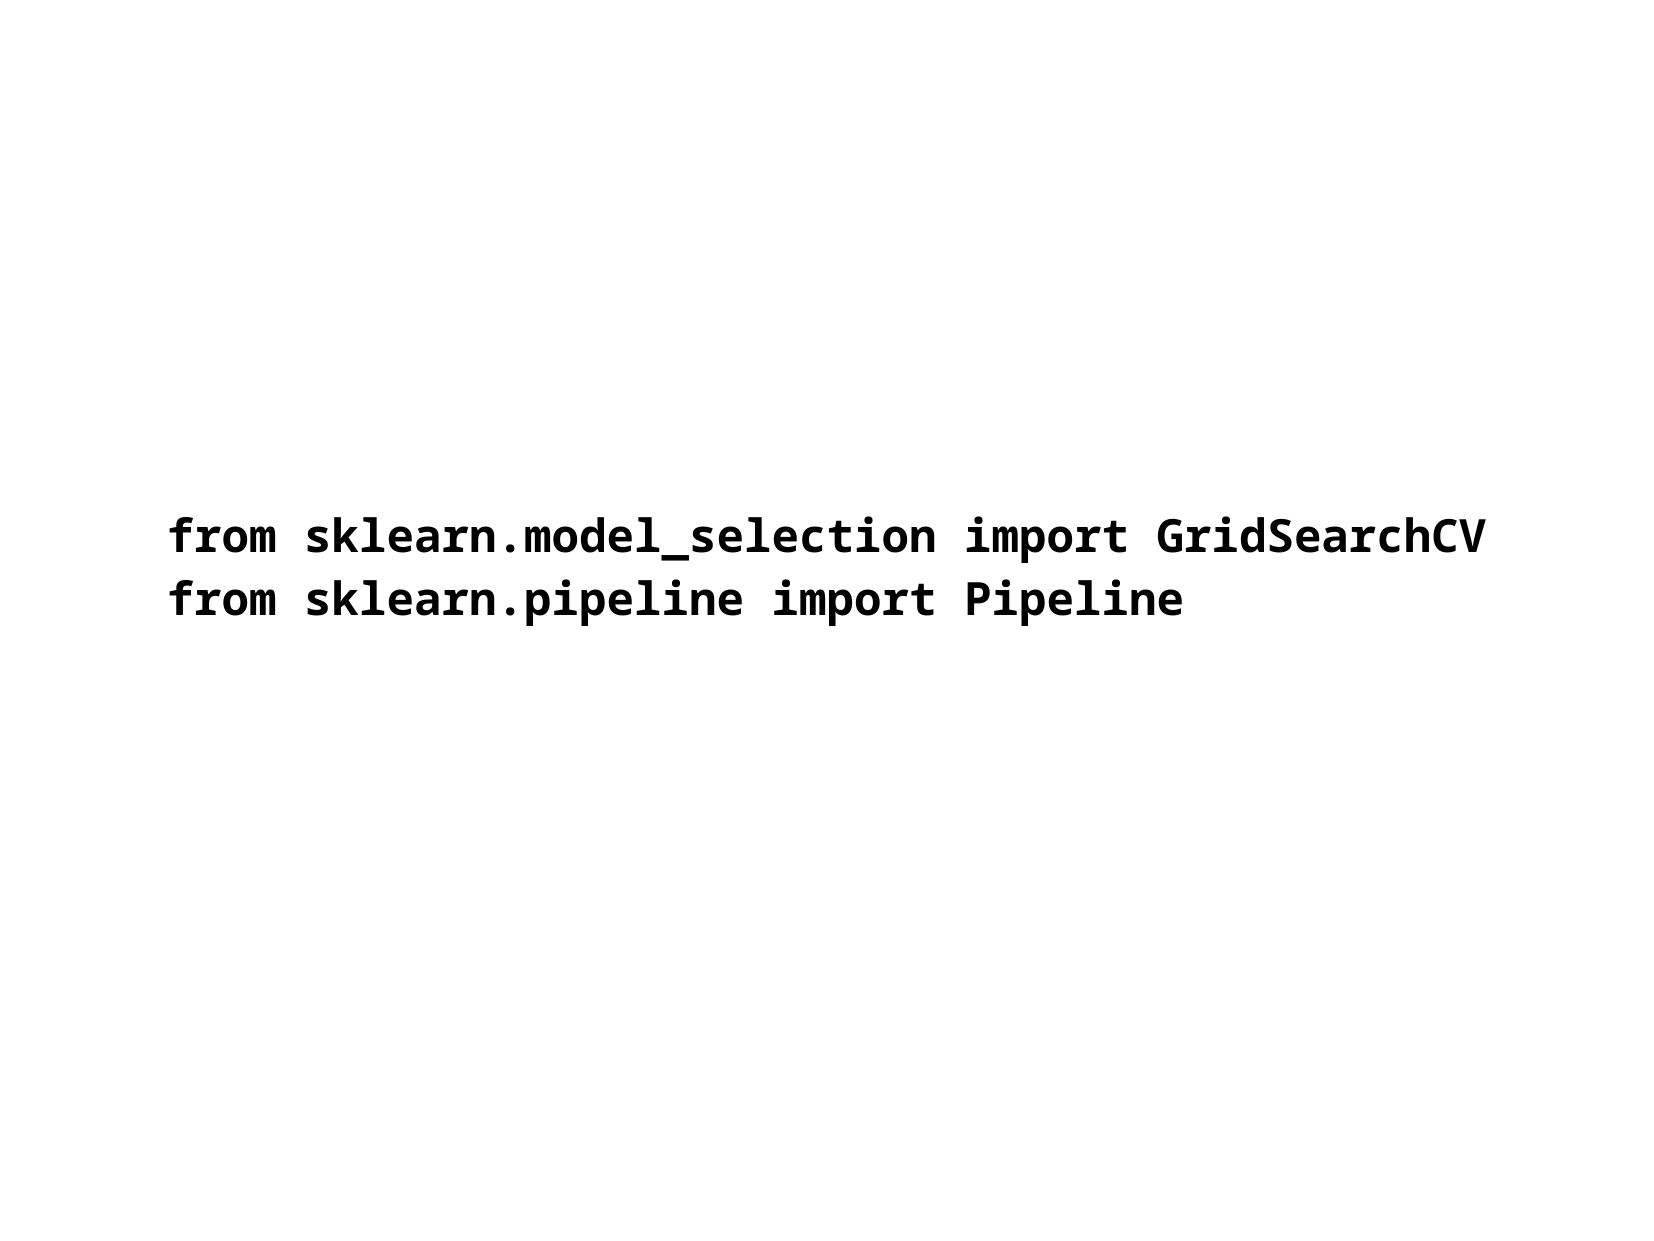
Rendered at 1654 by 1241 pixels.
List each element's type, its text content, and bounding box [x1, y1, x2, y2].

text_box from sklearn.model_selection import GridSearchCV from sklearn.pipeline import Pipeline [151, 496, 1502, 616]
